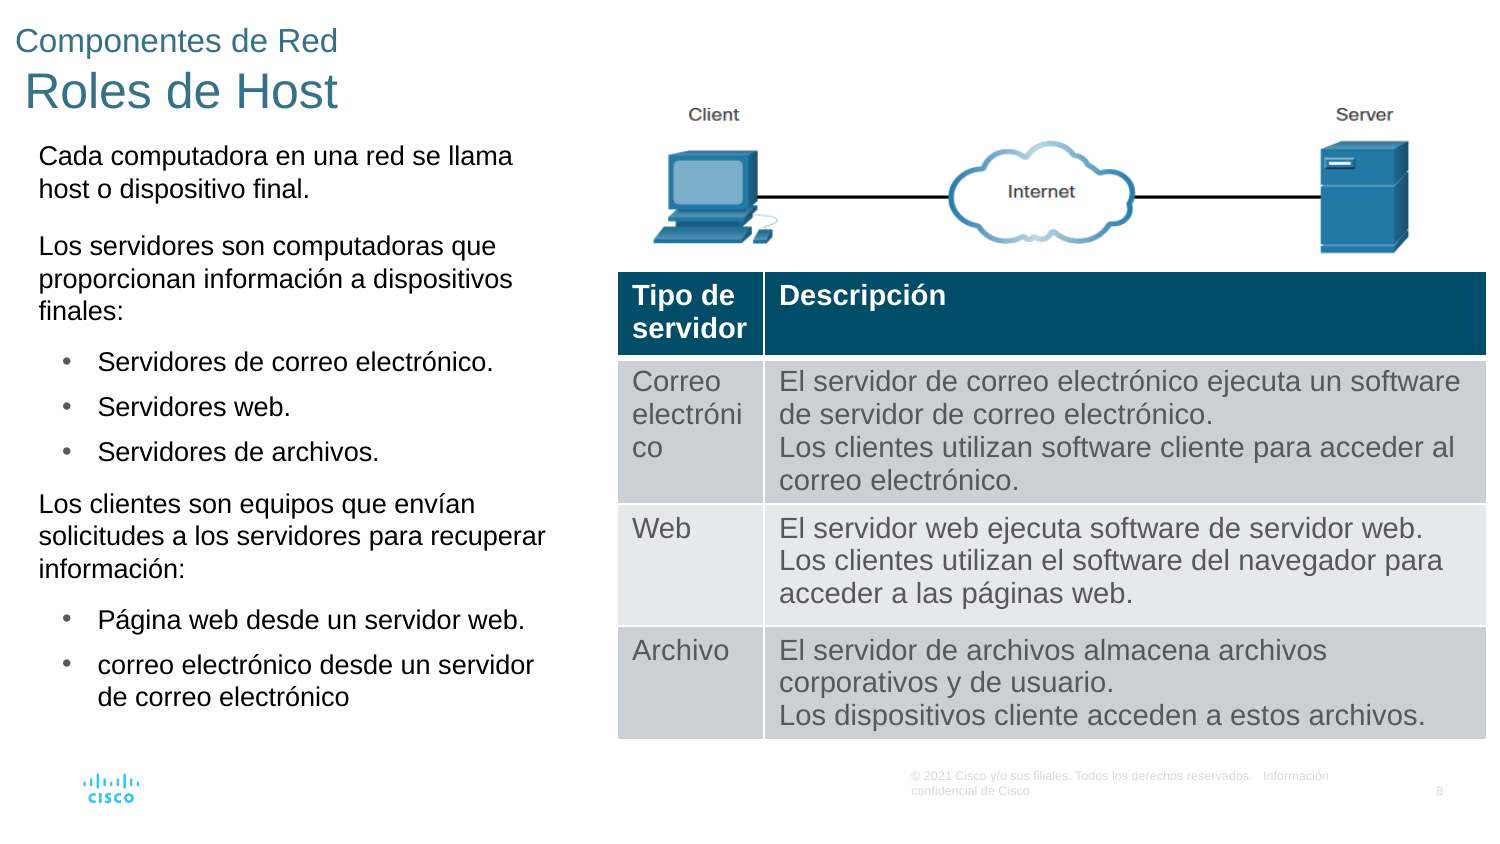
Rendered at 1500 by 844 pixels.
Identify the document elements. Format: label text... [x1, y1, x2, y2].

table_cell Web [618, 505, 763, 625]
table_cell Archivo [618, 627, 763, 739]
table_cell Correo electrónico [618, 361, 763, 503]
picture [652, 88, 1420, 263]
table_header Tipo de servidor [618, 272, 763, 355]
table_header Descripción [765, 272, 1486, 355]
title Componentes de Red Roles de Host [0, 6, 1500, 131]
table_cell El servidor web ejecuta software de servidor web. Los clientes utilizan el software del navegador para acceder a las páginas web. [765, 505, 1486, 625]
table_cell El servidor de correo electrónico ejecuta un software de servidor de correo electrónico. Los clientes utilizan software cliente para acceder al correo electrónico. [765, 361, 1486, 503]
list Cada computadora en una red se llama host o dispositivo final. Los servidores son computadoras que proporcionan información a dispositivos finales: Servidores de correo electrónico. Servidores web. Servidores de archivos. Los clientes son equipos que envían solicitudes a los servidores para recuperar información: Página web desde un servidor web. correo electrónico desde un servidor de correo electrónico [23, 131, 596, 813]
table_cell El servidor de archivos almacena archivos corporativos y de usuario. Los dispositivos cliente acceden a estos archivos. [765, 627, 1486, 739]
